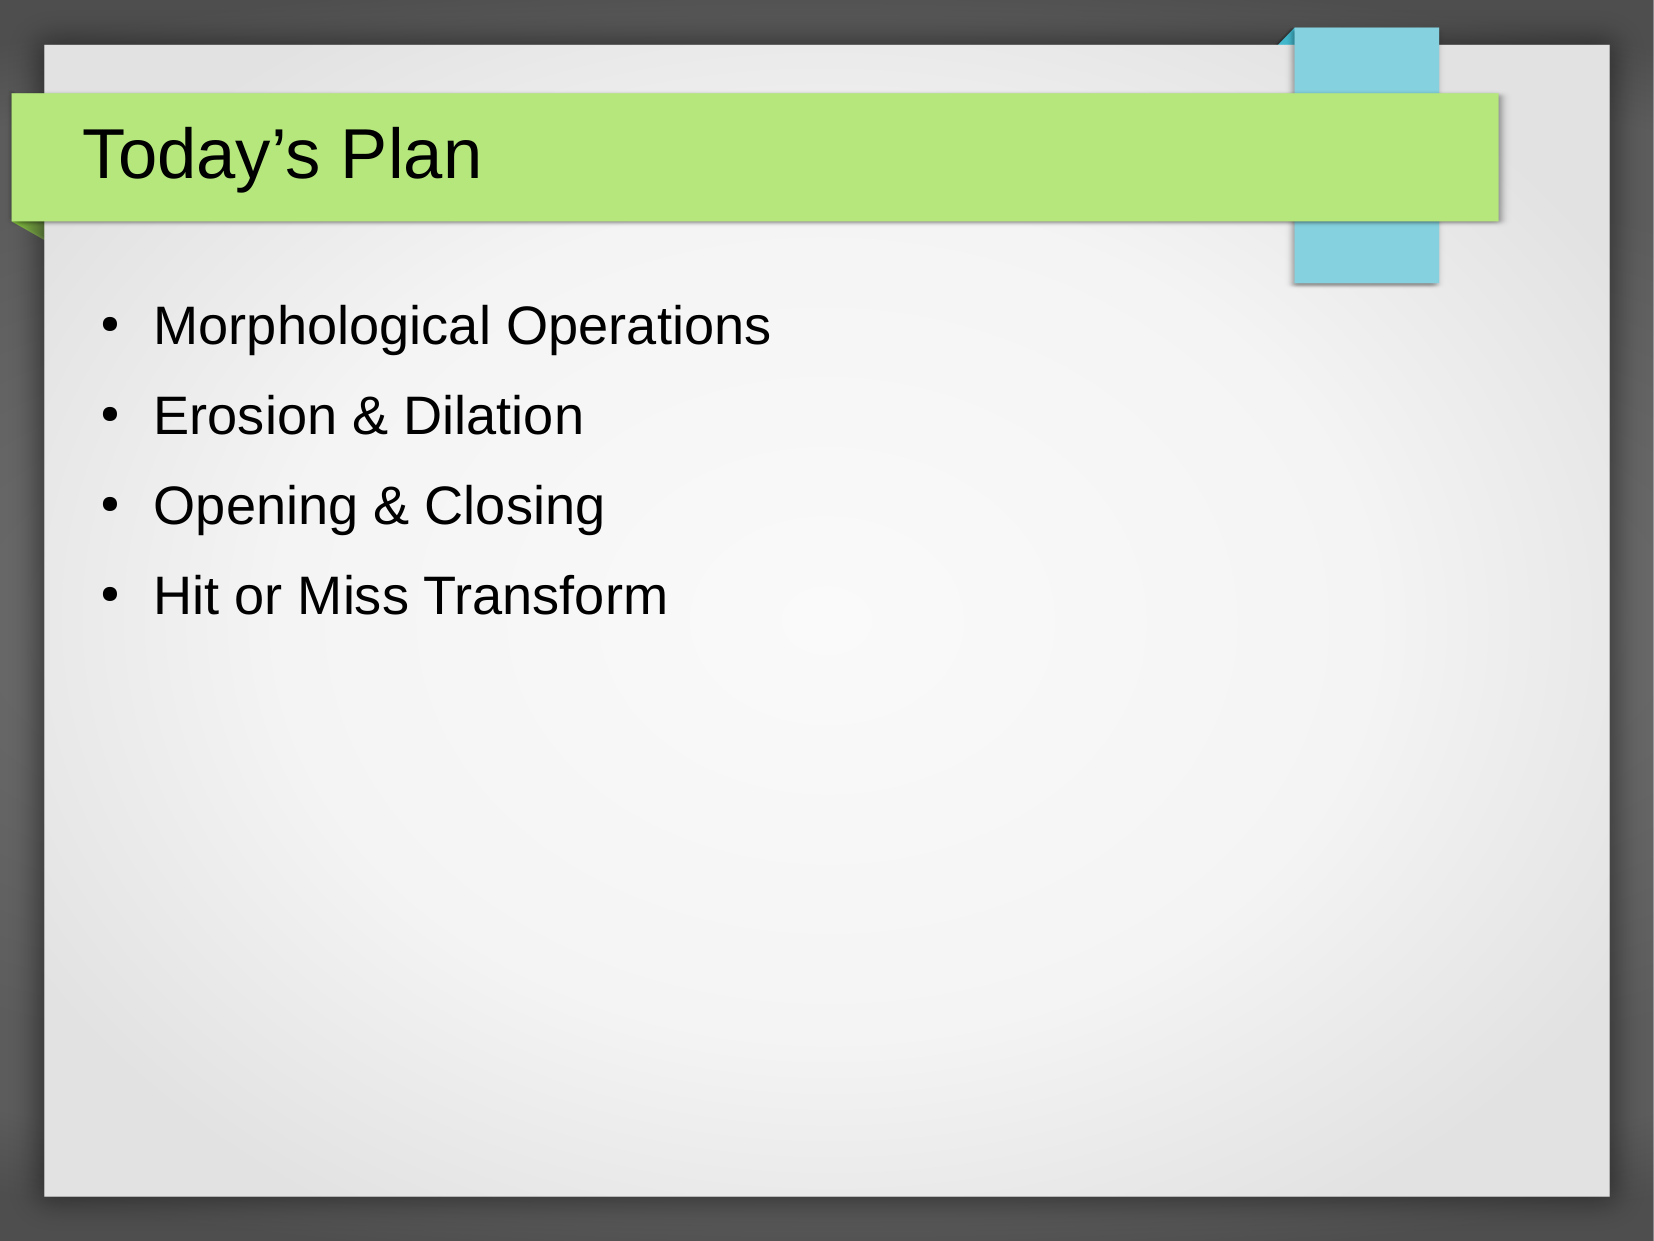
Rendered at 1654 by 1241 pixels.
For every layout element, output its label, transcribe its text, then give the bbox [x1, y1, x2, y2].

title Today’s Plan [82, 94, 1264, 213]
list Morphological Operations Erosion & Dilation Opening & Closing Hit or Miss Transform [82, 295, 1571, 1015]
picture [0, 0, 1654, 1241]
